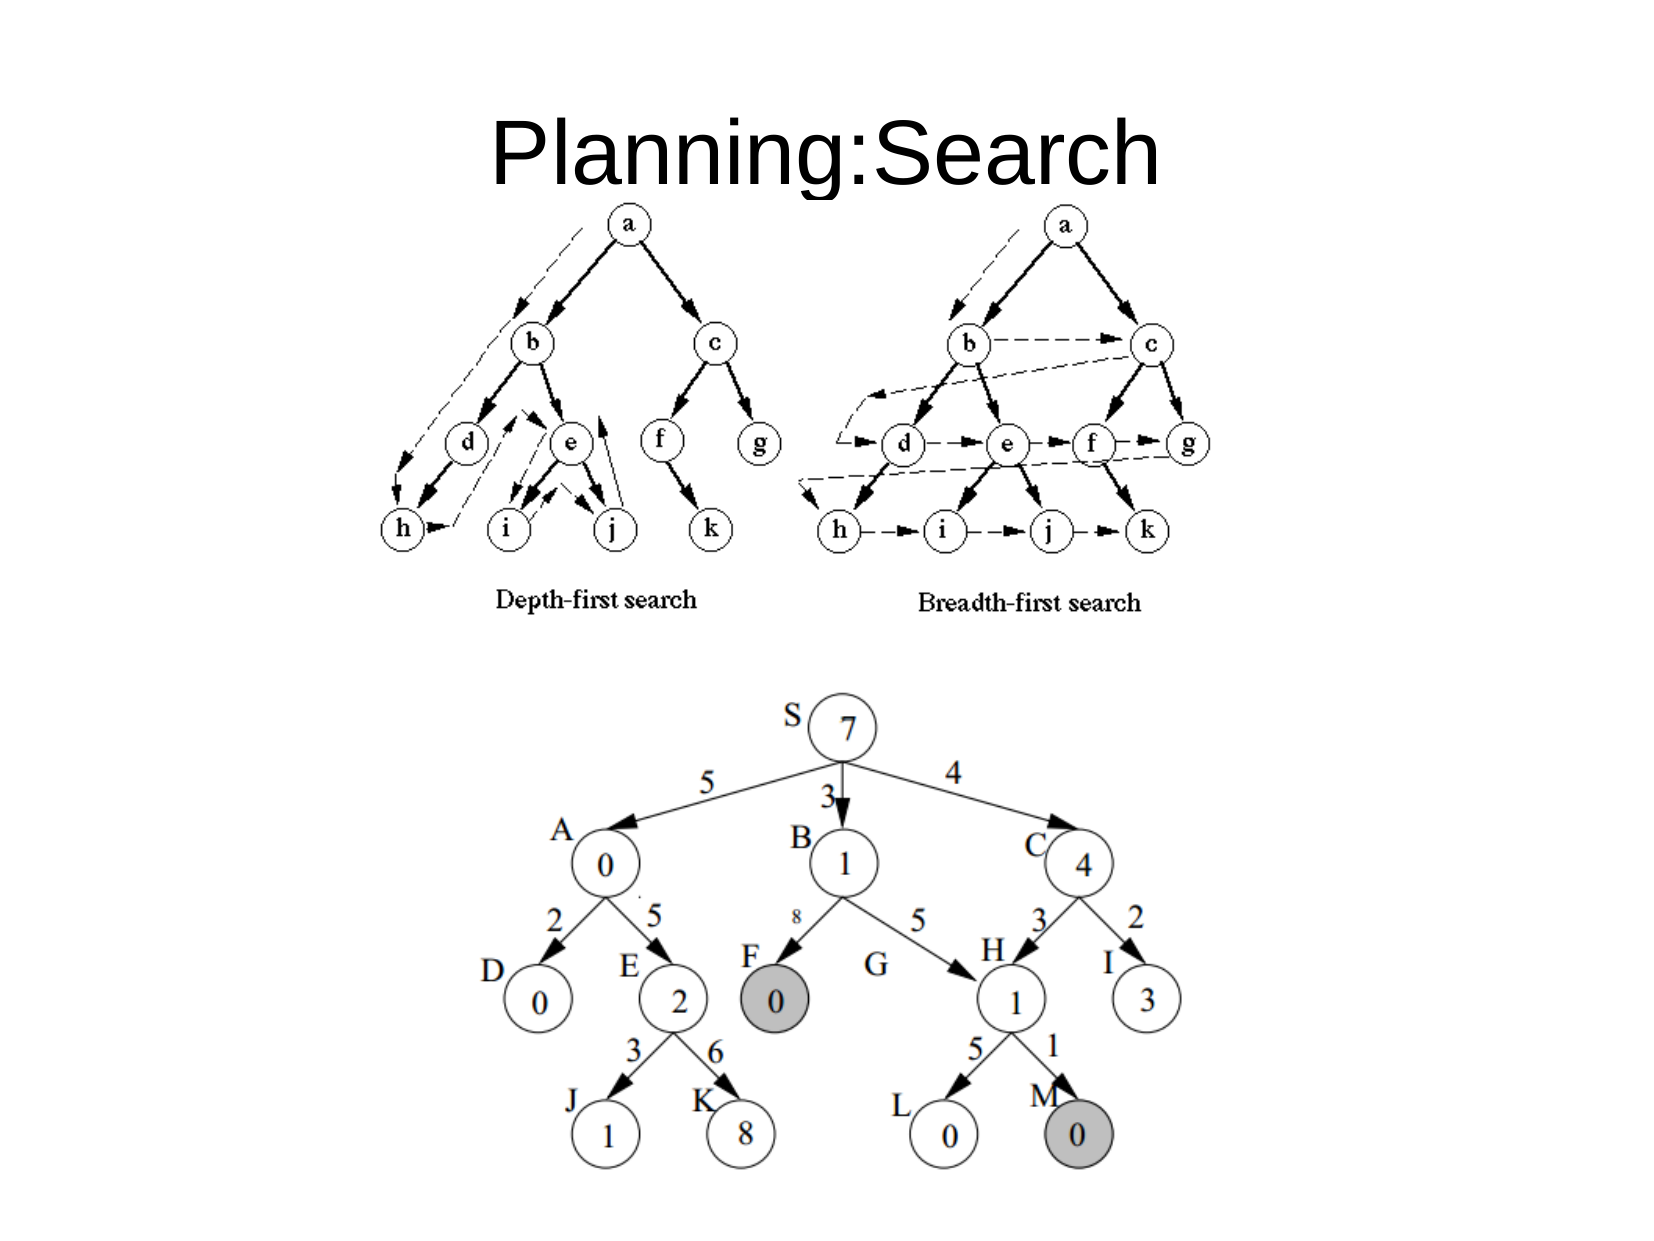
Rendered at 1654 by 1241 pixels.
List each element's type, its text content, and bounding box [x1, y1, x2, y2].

title Planning:Search [82, 49, 1571, 257]
picture [478, 690, 1188, 1190]
picture [378, 200, 1229, 622]
